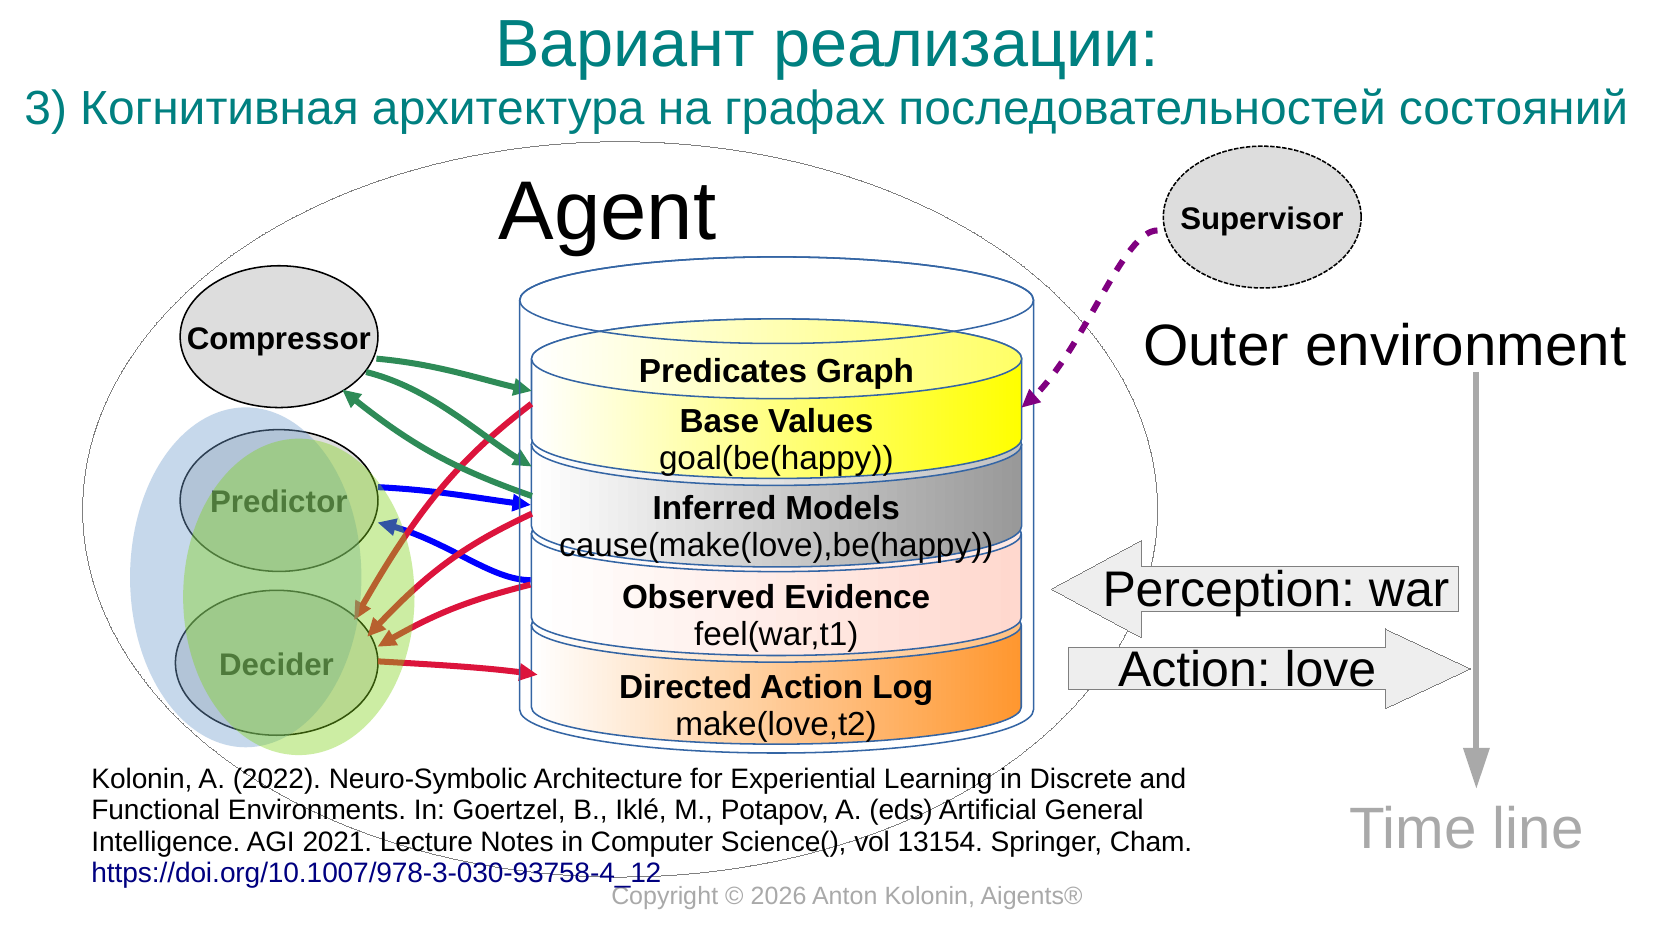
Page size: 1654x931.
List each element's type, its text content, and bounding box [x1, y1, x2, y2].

text_box [82, 150, 1158, 755]
text_box Action: love [1068, 628, 1471, 709]
text_box Kolonin, A. (2022). Neuro-Symbolic Architecture for Experiential Learning in Discrete and Functional Environments. In: Goertzel, B., Iklé, M., Potapov, A. (eds) Artificial General Intelligence. AGI 2021. Lecture Notes in Computer Science(), vol 13154. Springer, Cham. https://doi.org/10.1007/978-3-030-93758-4_12 [76, 755, 1247, 895]
text_box Time line [1334, 788, 1600, 869]
text_box Predicates Graph [519, 302, 1034, 754]
text_box Agent [484, 157, 732, 265]
text_box Outer environment [1128, 305, 1642, 386]
text_box Perception: war [1051, 540, 1459, 638]
text_box Вариант реализации: 3) Когнитивная архитектура на графах последовательностей состояний [0, 0, 1654, 150]
text_box Compressor [180, 265, 378, 408]
text_box Supervisor [1163, 146, 1362, 288]
text_box Predictor [307, 432, 369, 470]
